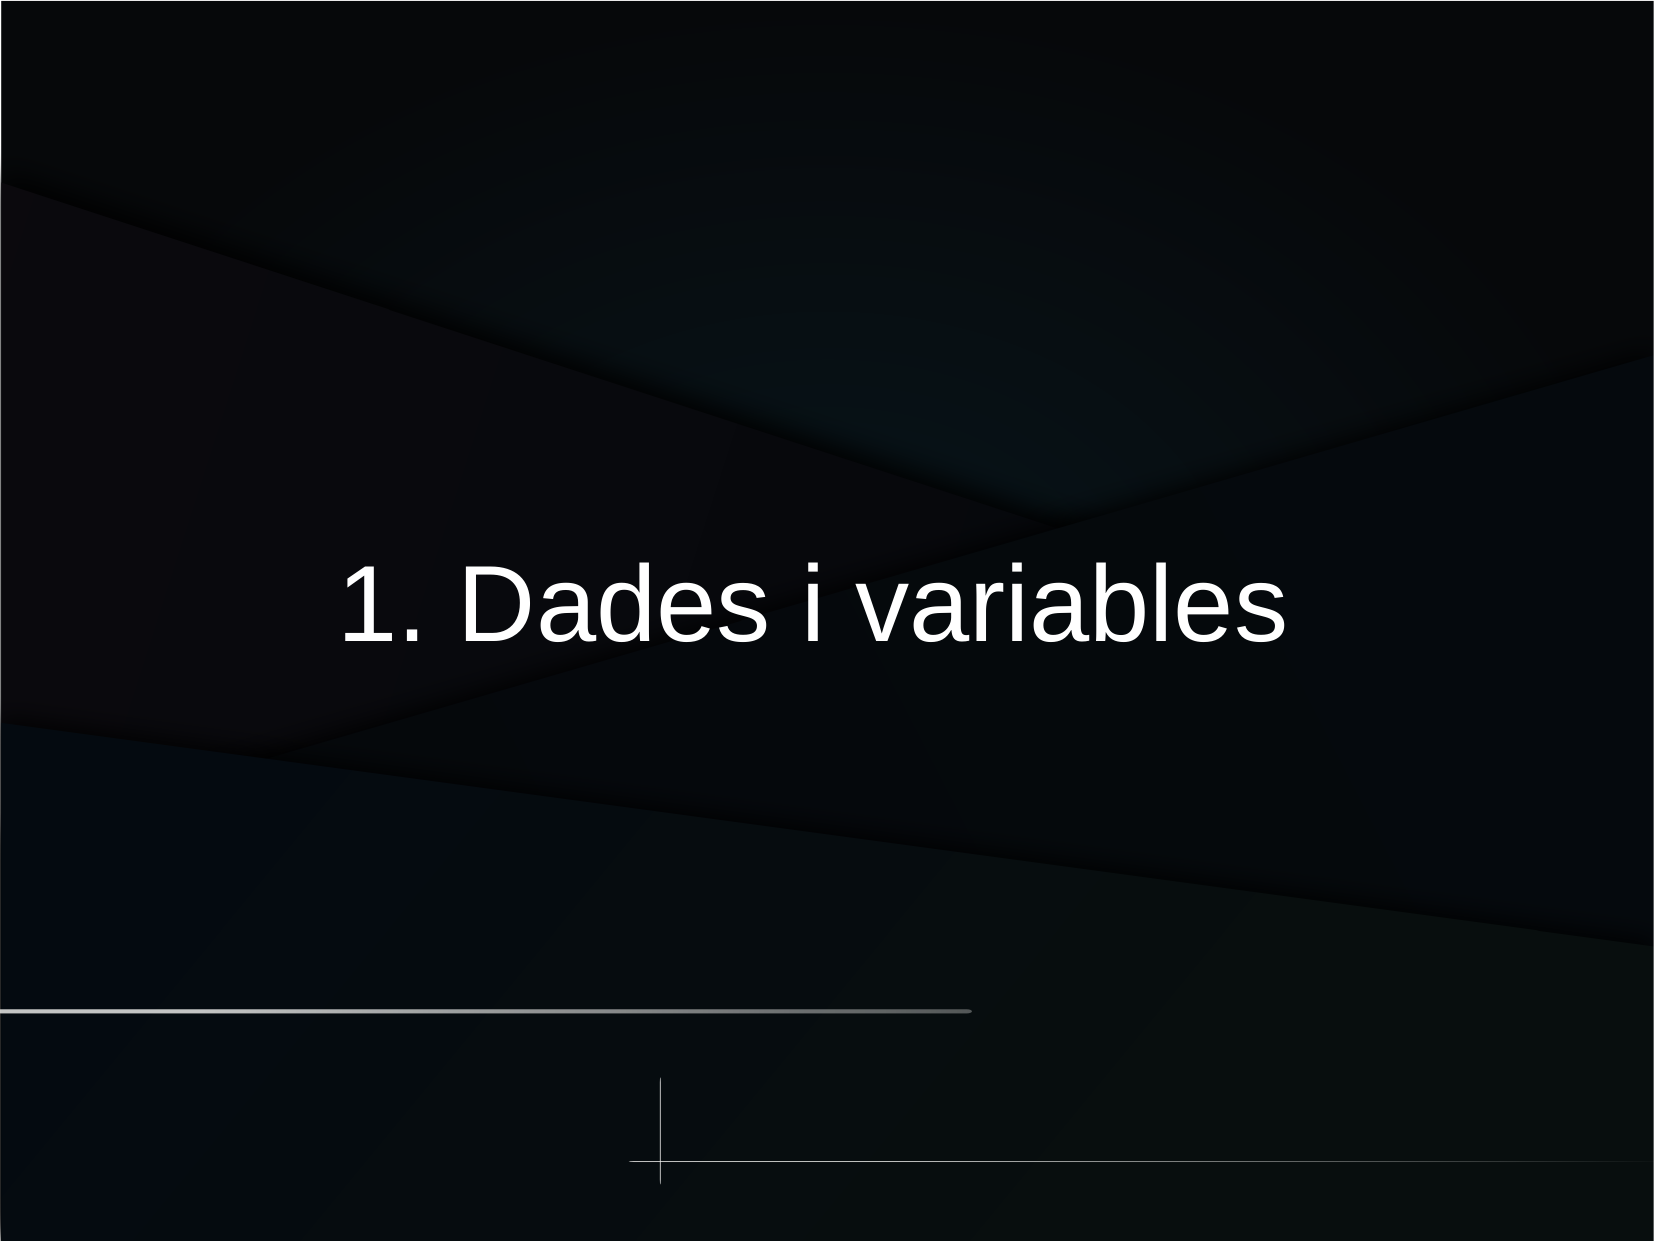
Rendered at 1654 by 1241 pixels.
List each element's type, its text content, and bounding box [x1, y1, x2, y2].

picture [0, 0, 1654, 1241]
subtitle 1. Dades i variables [75, 269, 1552, 938]
